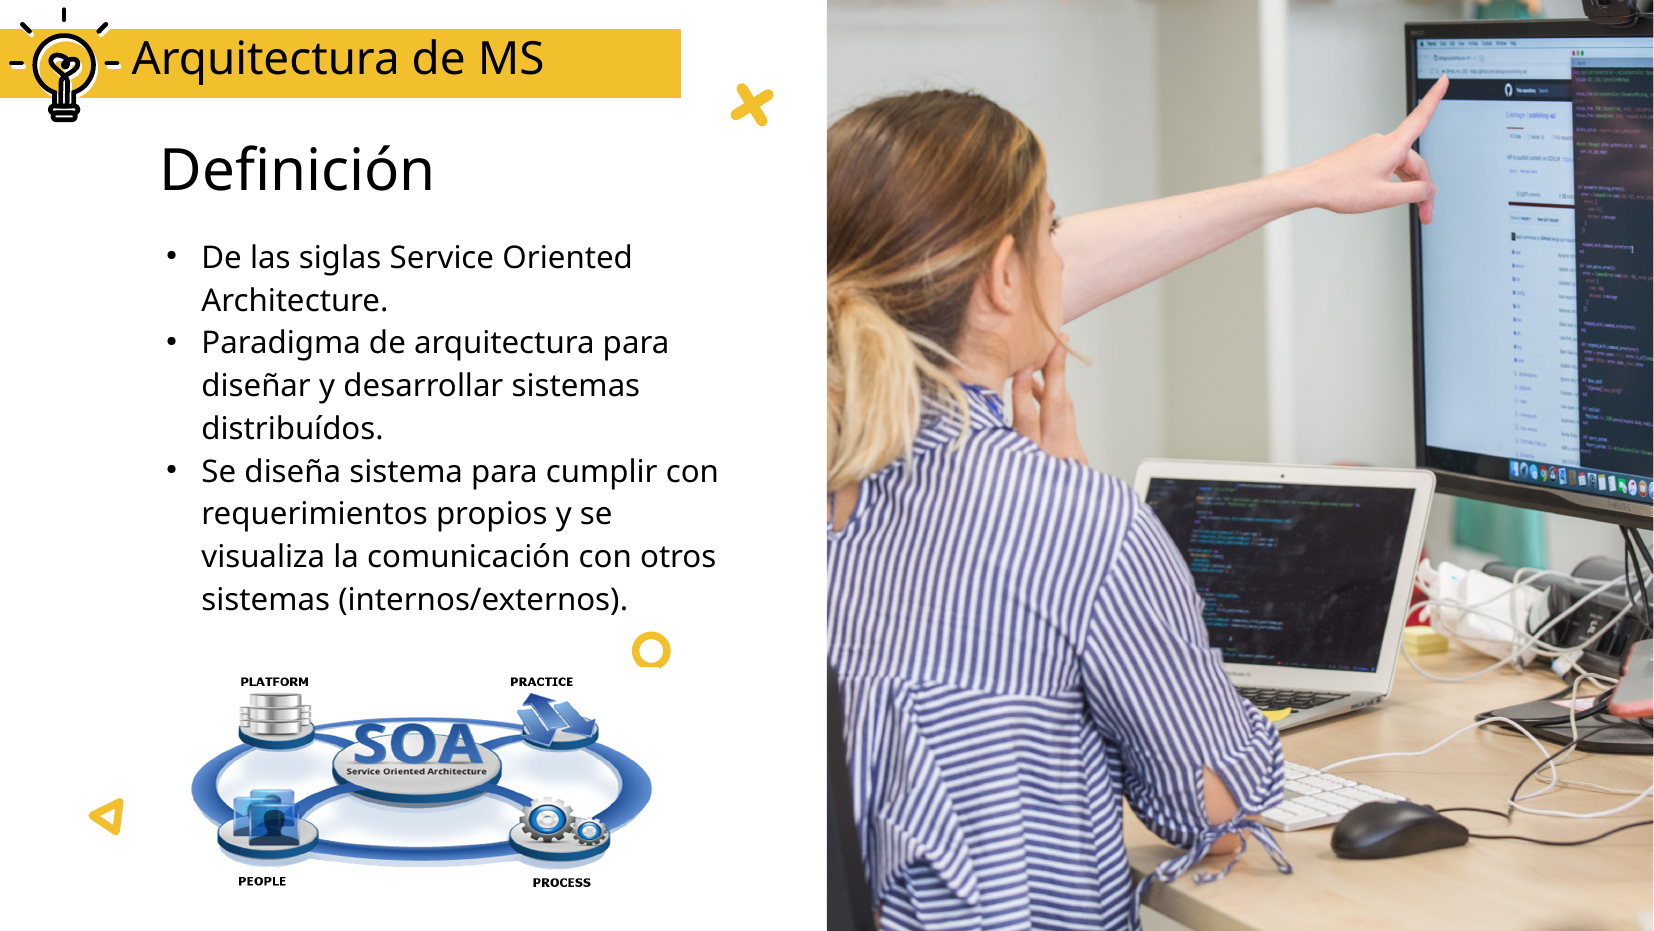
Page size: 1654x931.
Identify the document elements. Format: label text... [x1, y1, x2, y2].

picture [826, 0, 1654, 931]
title Arquitectura de MS [131, 16, 578, 97]
picture [177, 667, 659, 904]
title Definición [159, 123, 798, 213]
text_box De las siglas Service Oriented Architecture. Paradigma de arquitectura para diseñar y desarrollar sistemas distribuídos. Se diseña sistema para cumplir con requerimientos propios y se visualiza la comunicación con otros sistemas (internos/externos). [165, 210, 733, 644]
